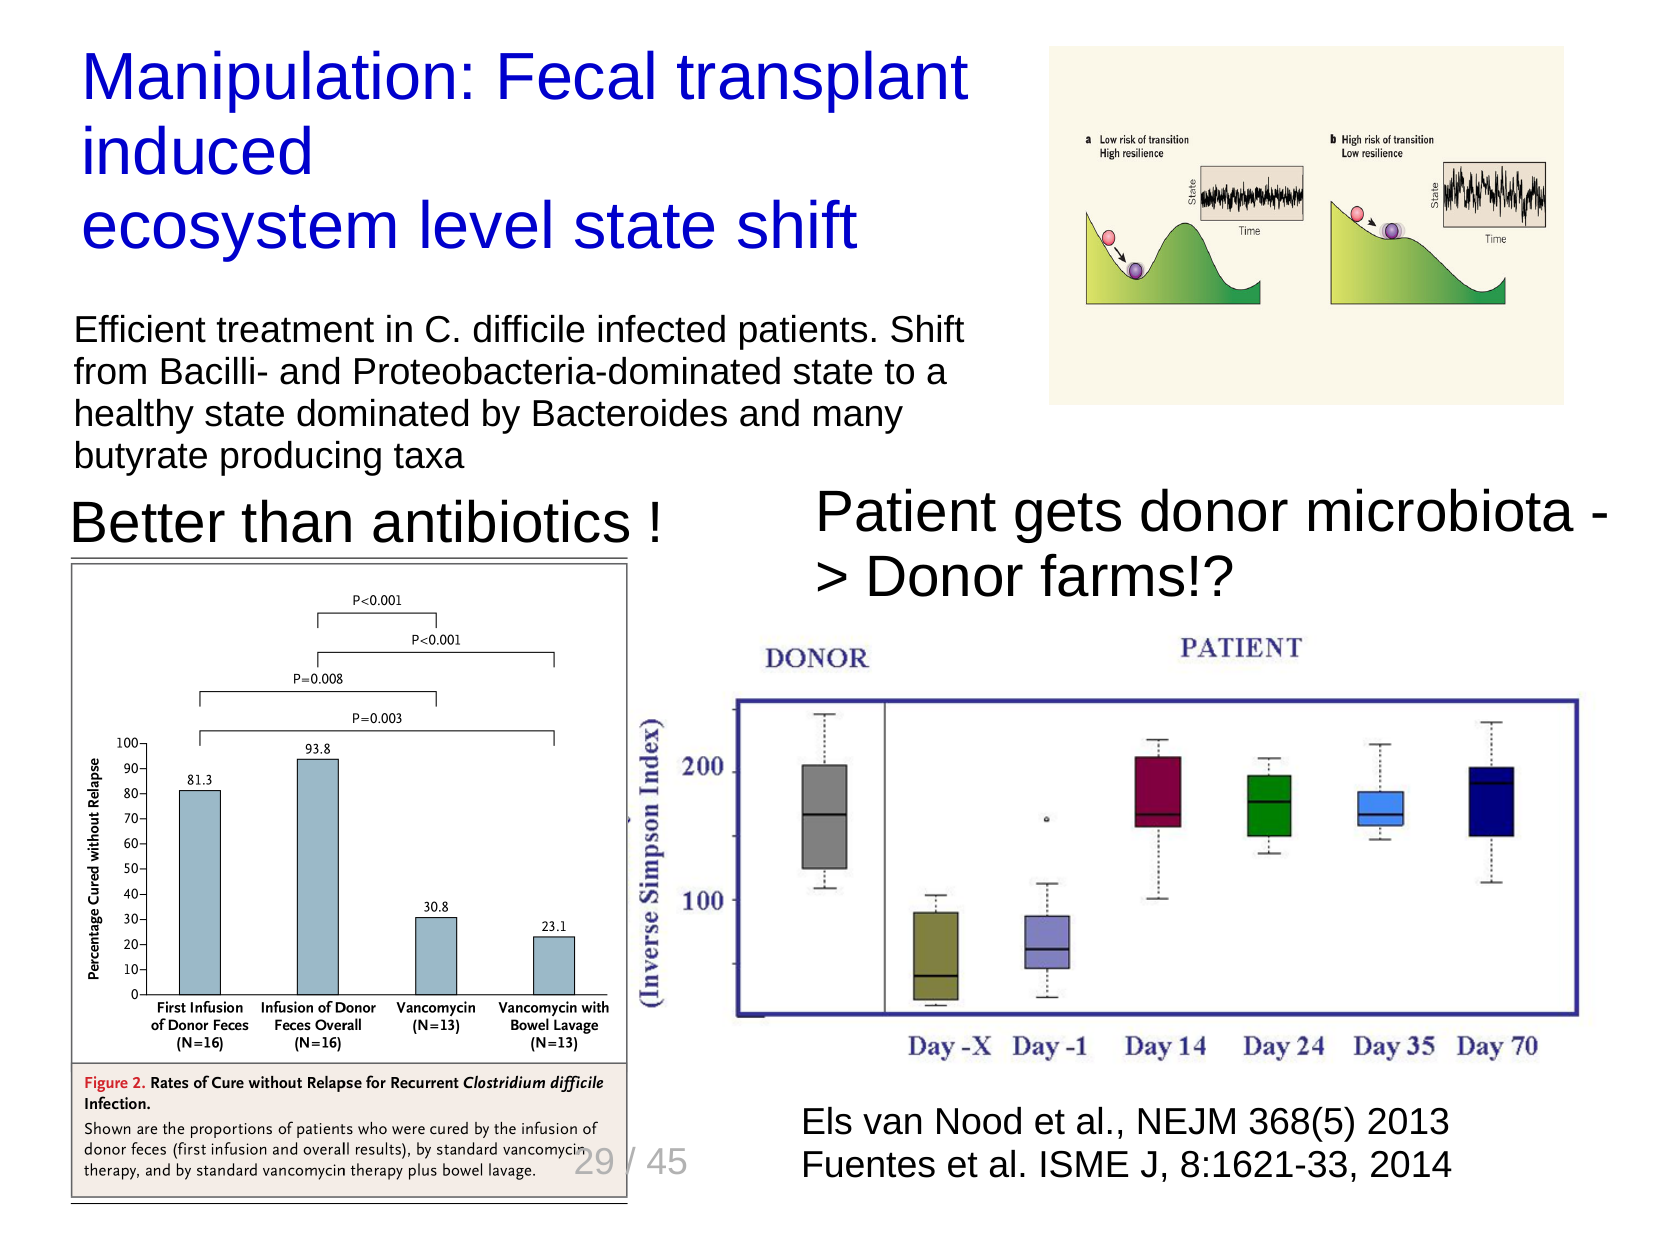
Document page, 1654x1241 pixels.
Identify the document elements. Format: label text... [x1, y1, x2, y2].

text_box Manipulation: Fecal transplant induced ecosystem level state shift [66, 31, 1042, 300]
text_box Efficient treatment in C. difficile infected patients. Shift from Bacilli- and Proteobacteria-dominated state to a healthy state dominated by Bacteroides and many butyrate producing taxa [58, 300, 1062, 503]
text_box Patient gets donor microbiota -> Donor farms!? [800, 471, 1642, 704]
text_box Els van Nood et al., NEJM 368(5) 2013 Fuentes et al. ISME J, 8:1621-33, 2014 [786, 1093, 1602, 1203]
text_box <number> / 45 [558, 1132, 861, 1196]
picture [1049, 46, 1564, 405]
picture [59, 571, 1600, 1211]
text_box Better than antibiotics ! [55, 482, 800, 571]
